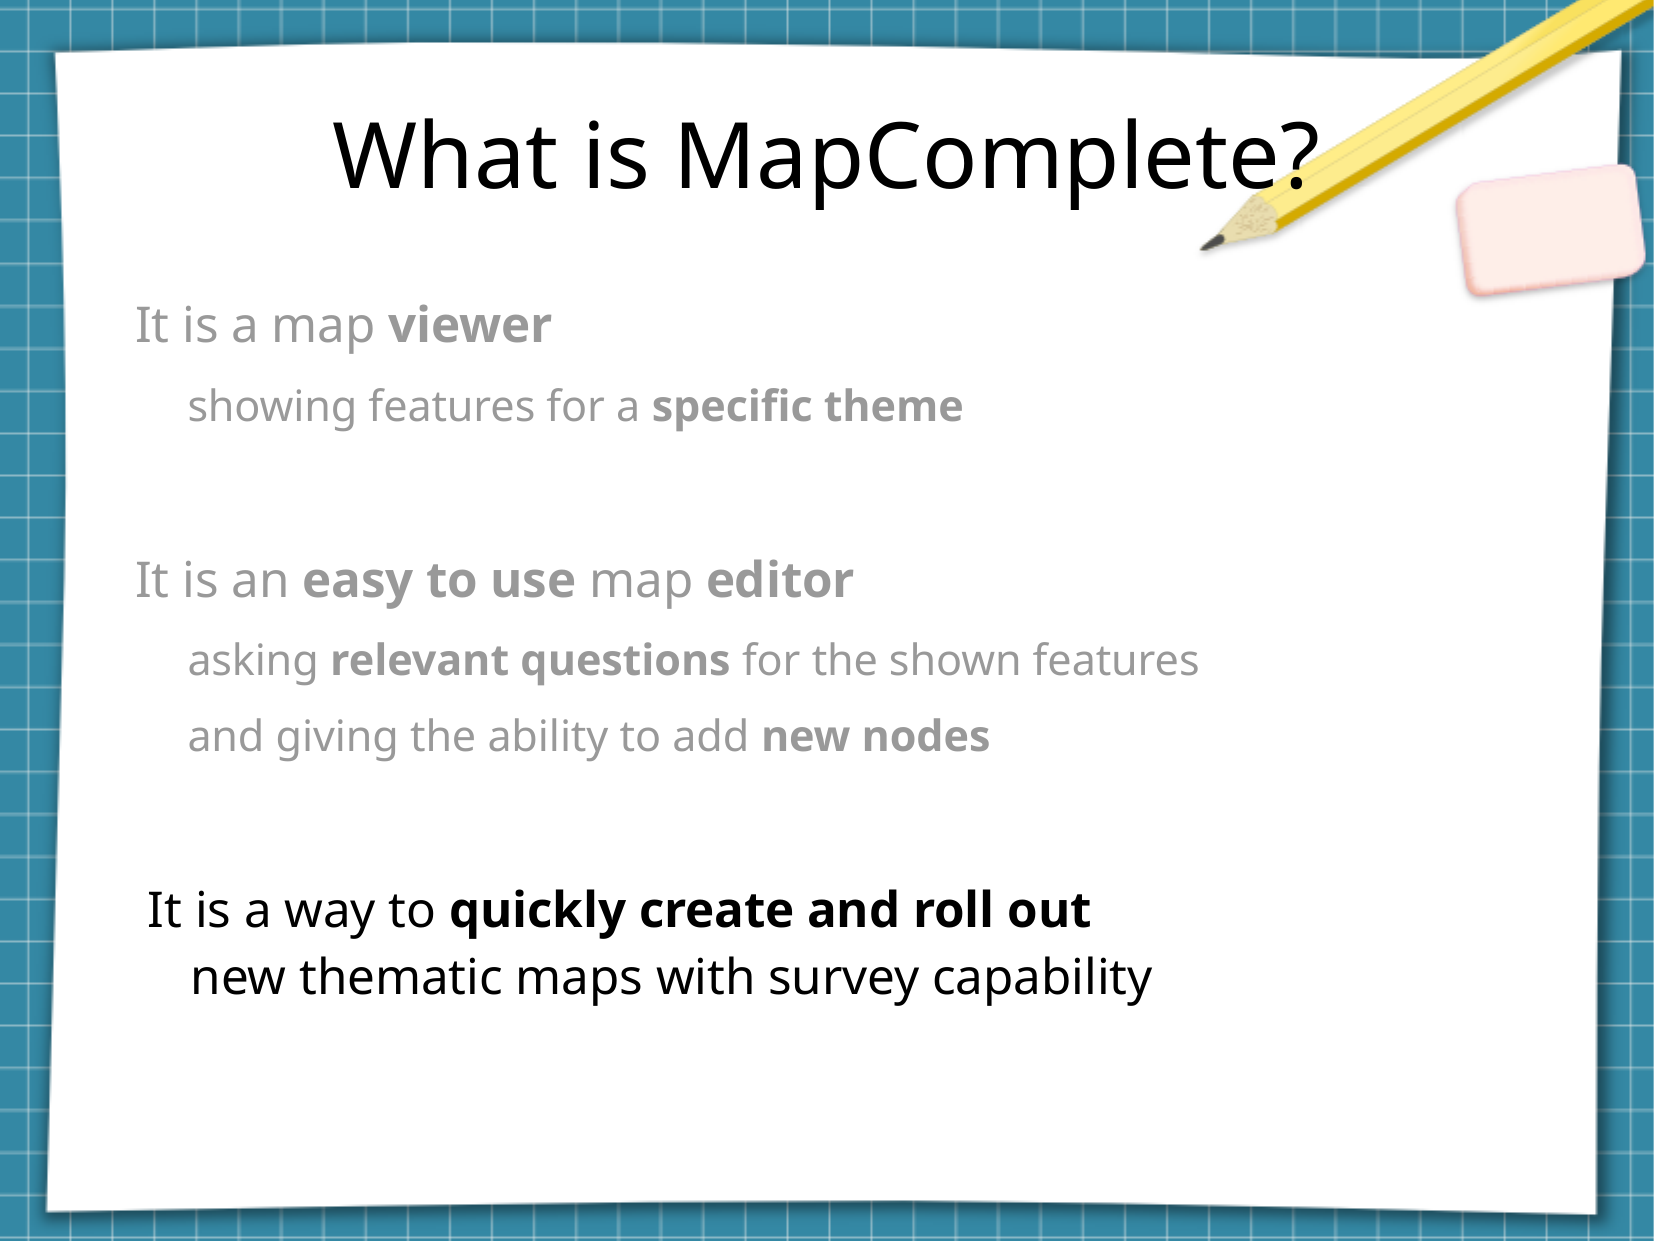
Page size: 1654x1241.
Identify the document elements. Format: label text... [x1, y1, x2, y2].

title What is MapComplete? [82, 49, 1571, 257]
list It is a map viewer showing features for a specific theme It is an easy to use map editor asking relevant questions for the shown features and giving the ability to add new nodes It is a way to quickly create and roll out new thematic maps with survey capability [82, 290, 1571, 1010]
picture [0, 0, 1654, 1241]
